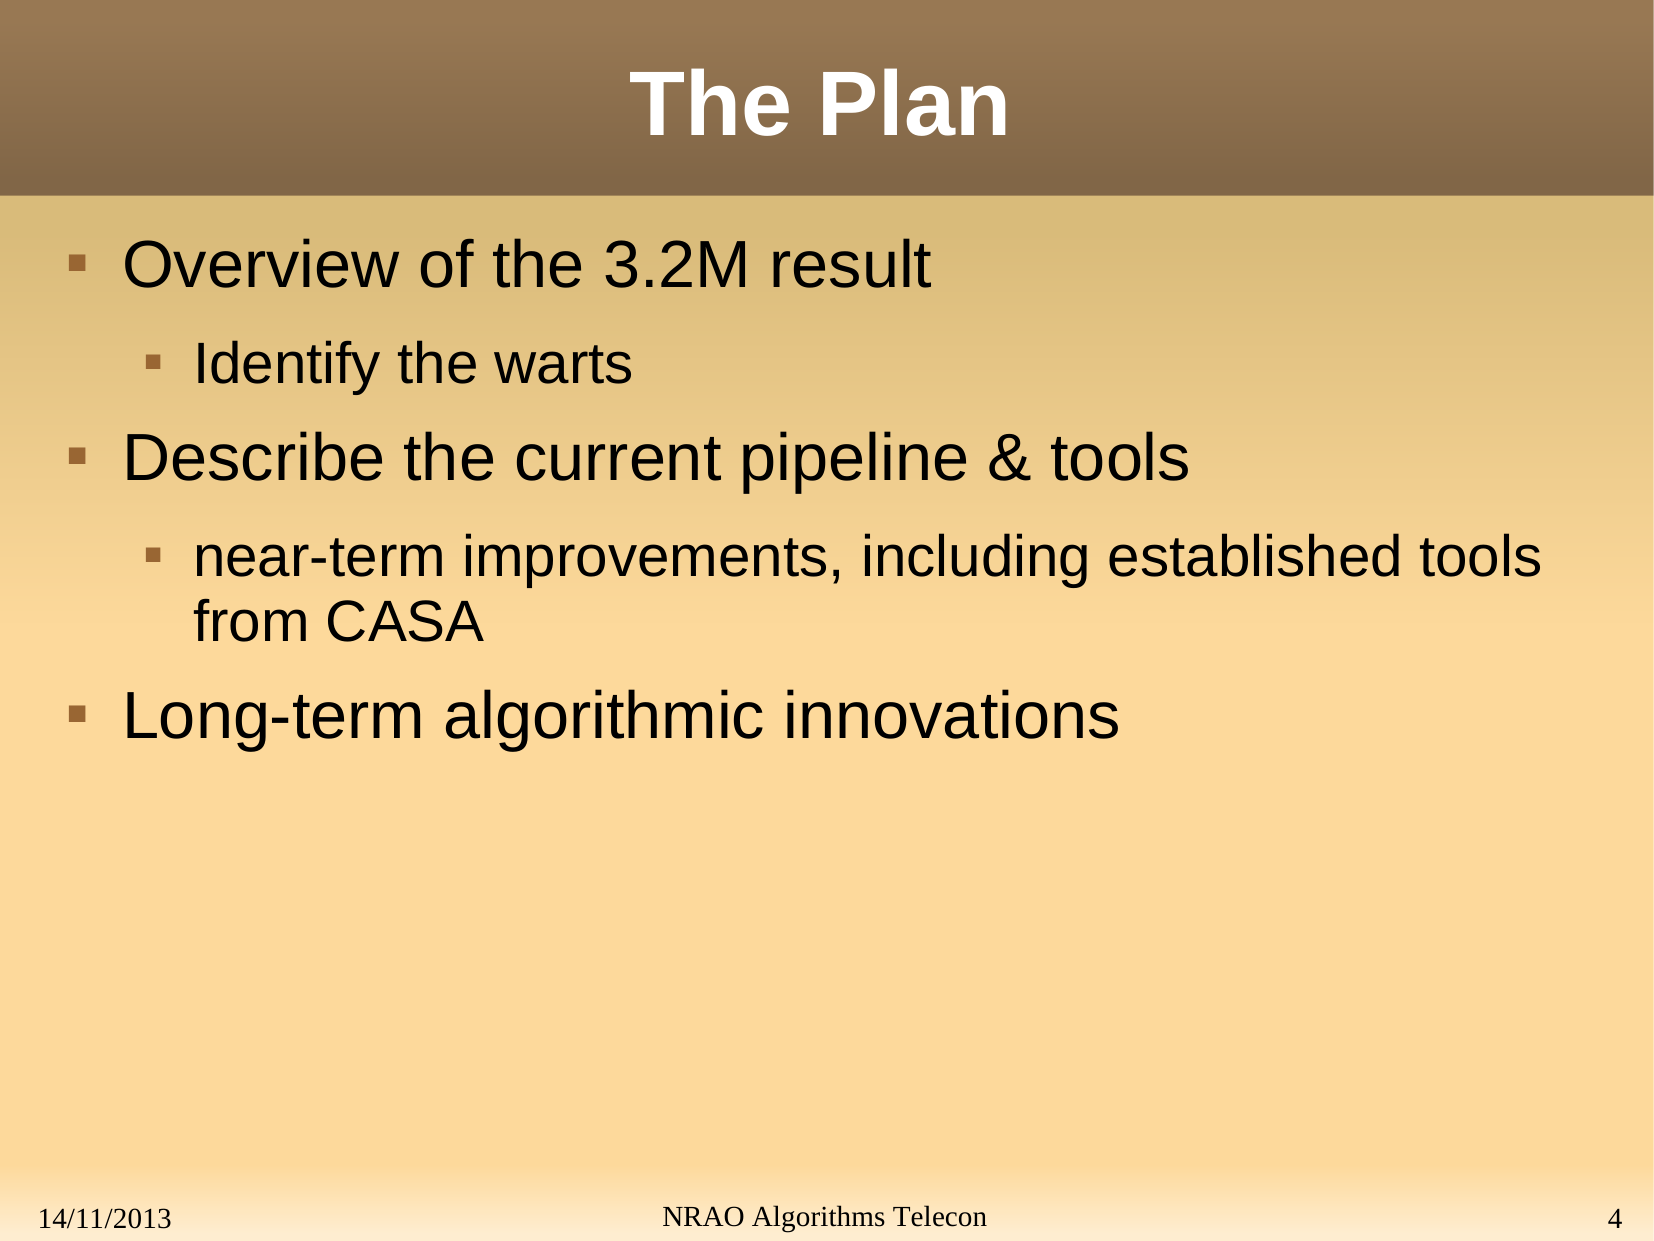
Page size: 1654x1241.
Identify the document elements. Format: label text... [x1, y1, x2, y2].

list Overview of the 3.2M result Identify the warts Describe the current pipeline & tools near-term improvements, including established tools from CASA Long-term algorithmic innovations [51, 226, 1603, 1167]
picture [0, 0, 1654, 1241]
title The Plan [76, 0, 1565, 208]
